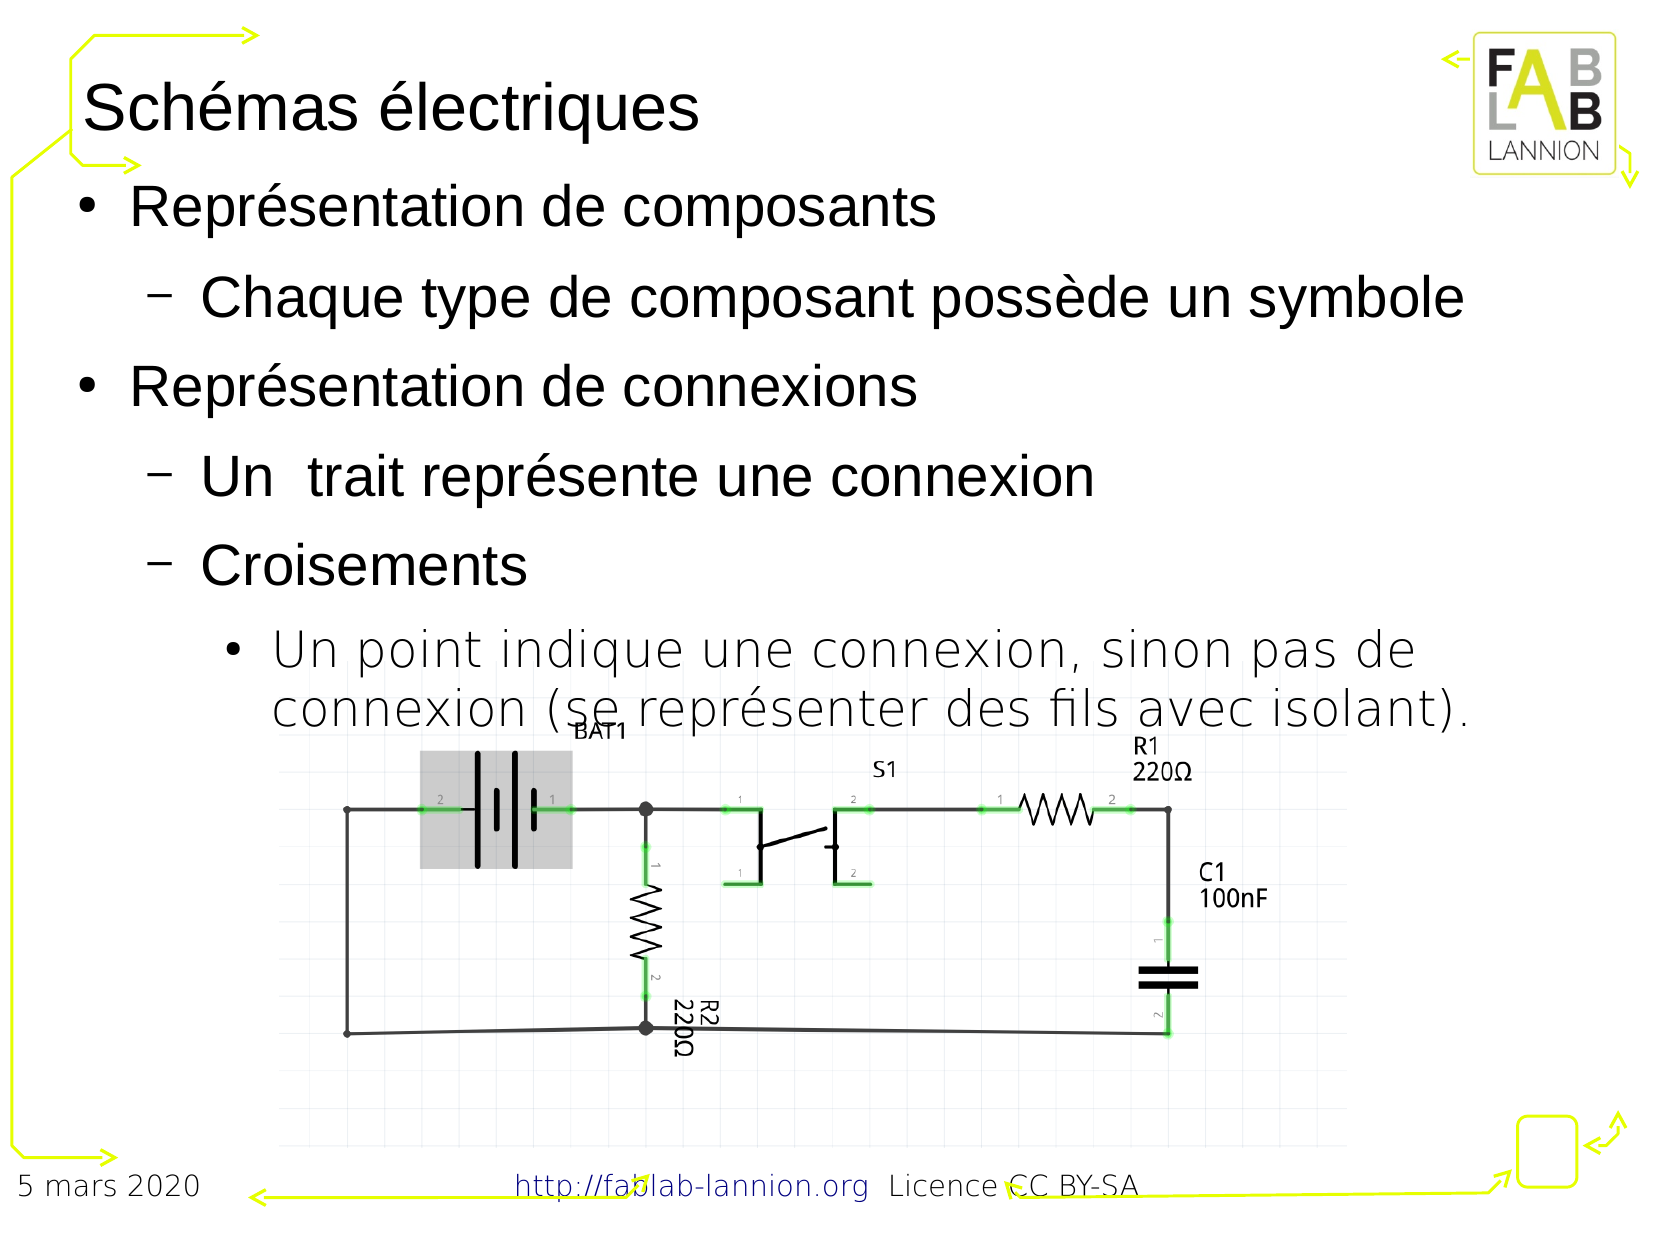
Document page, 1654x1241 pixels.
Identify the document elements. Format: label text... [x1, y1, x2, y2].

list Représentation de composants Chaque type de composant possède un symbole Représentation de connexions Un trait représente une connexion Croisements Un point indique une connexion, sinon pas de connexion (se représenter des fils avec isolant). [59, 173, 1571, 851]
title Schémas électriques [82, 49, 1441, 166]
picture [279, 851, 1347, 1148]
picture [1470, 29, 1619, 178]
